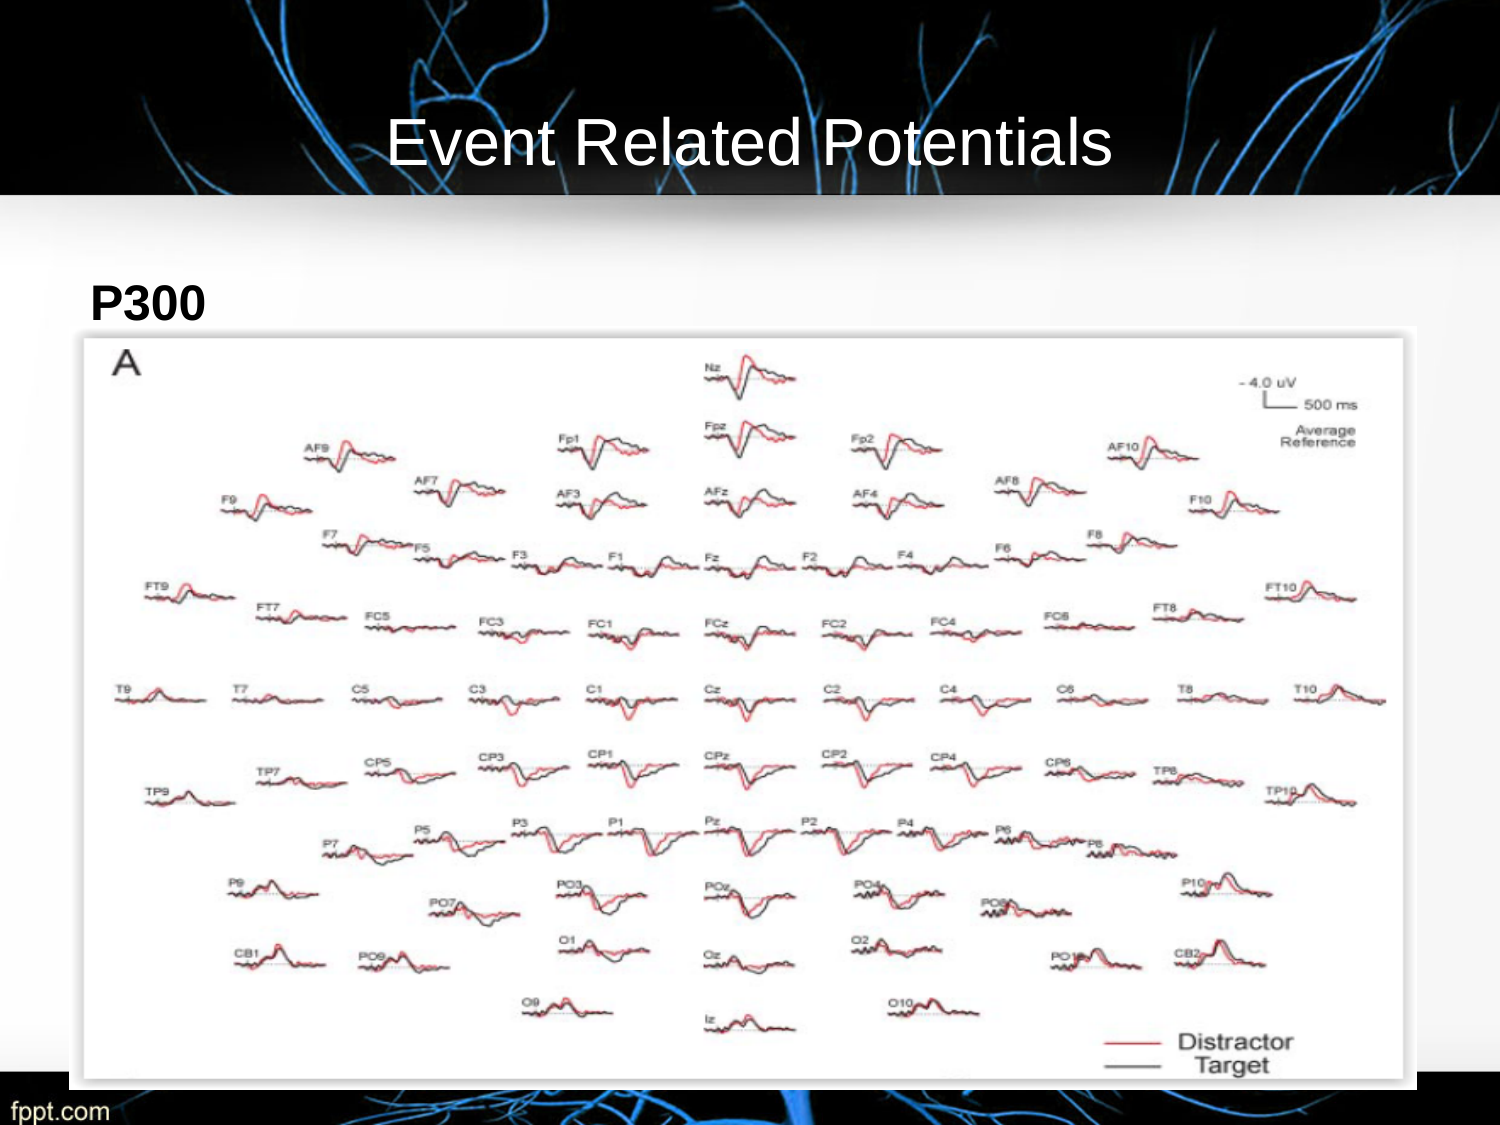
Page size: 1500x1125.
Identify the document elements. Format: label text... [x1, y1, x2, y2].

picture [0, 0, 1500, 1125]
list P300 [75, 262, 1425, 1005]
title Event Related Potentials [75, 45, 1425, 233]
